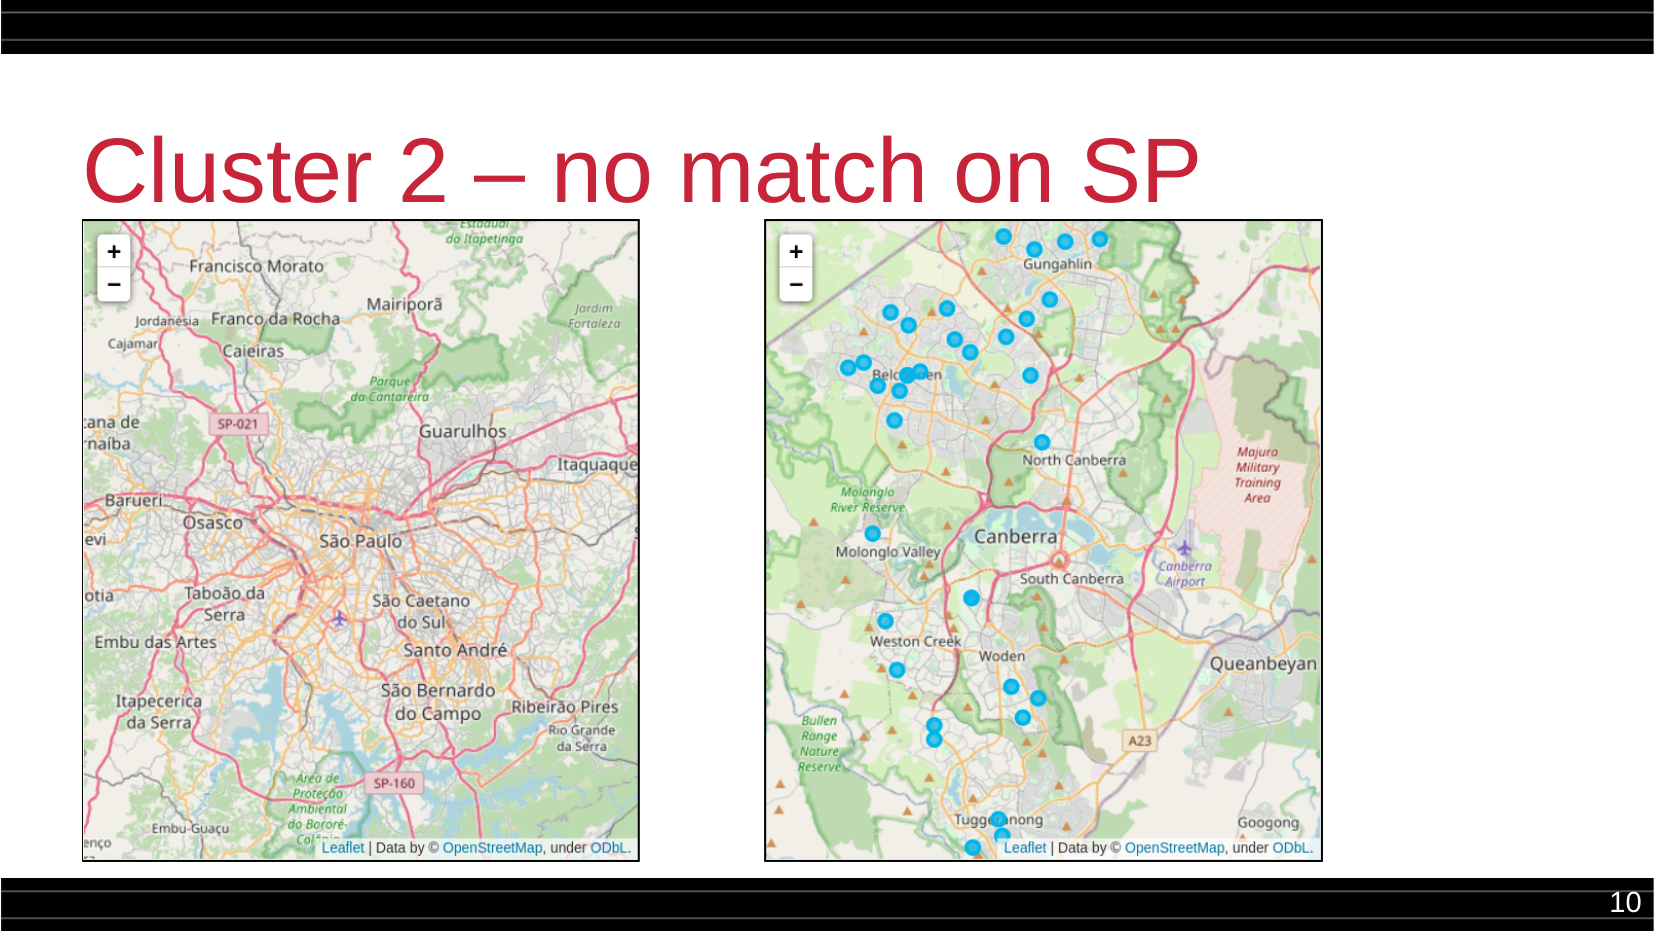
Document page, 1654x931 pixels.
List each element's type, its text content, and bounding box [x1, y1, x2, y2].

title Cluster 2 – no match on SP [82, 92, 1571, 249]
picture [82, 218, 1324, 863]
picture [1, 878, 1654, 931]
picture [1, 0, 1654, 54]
